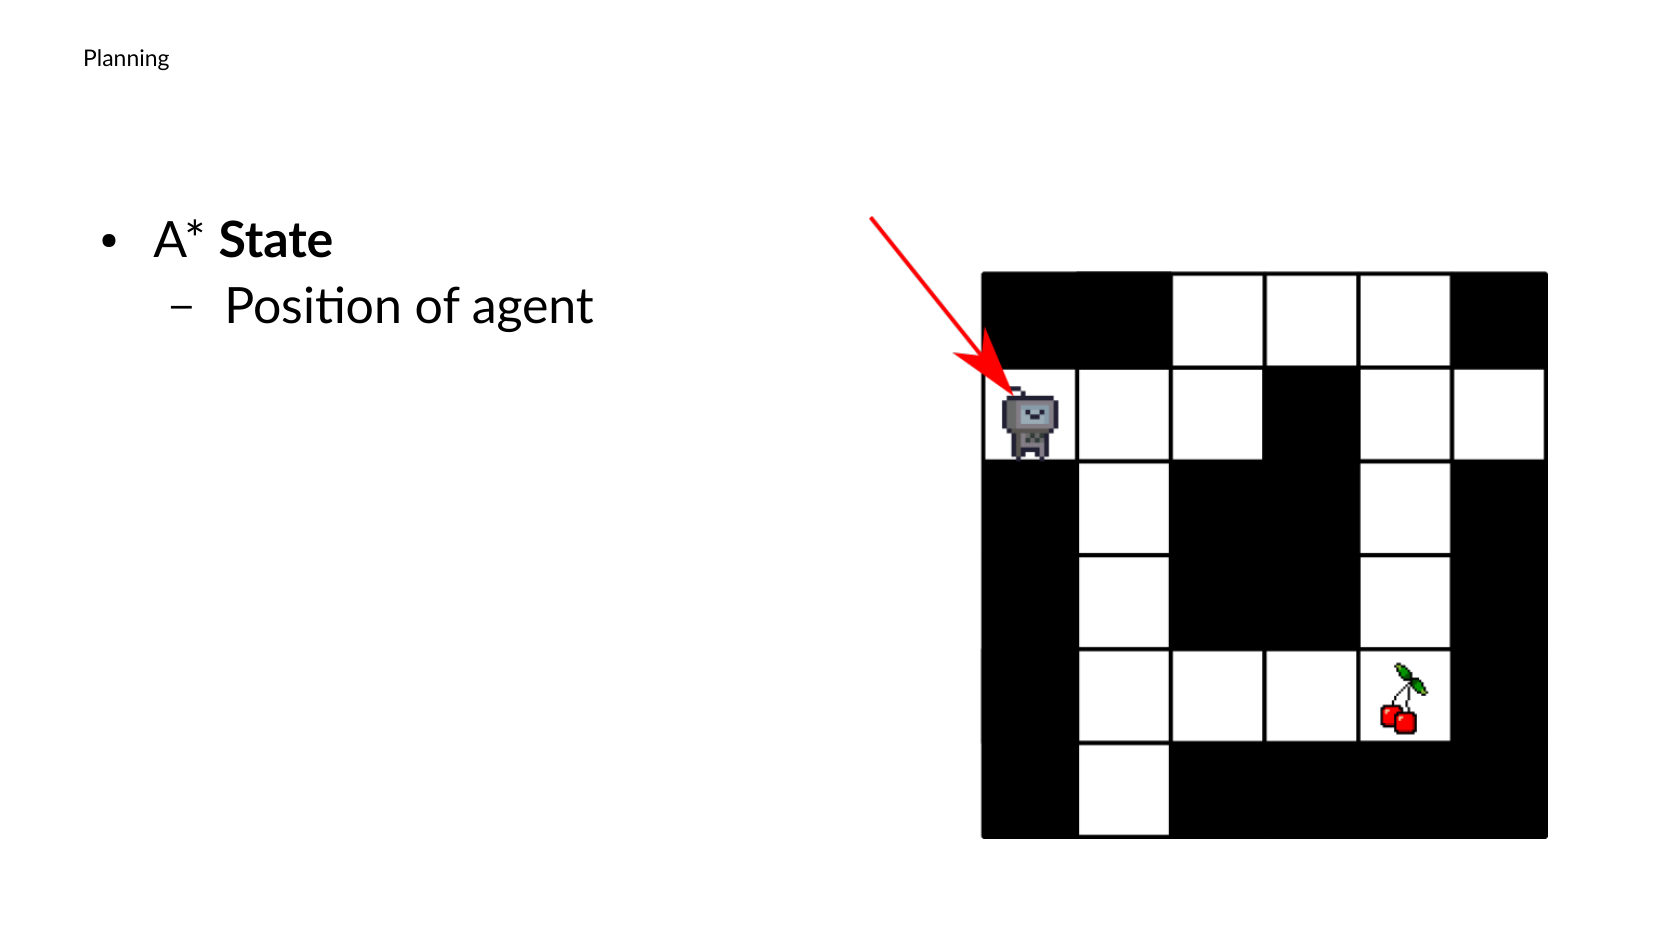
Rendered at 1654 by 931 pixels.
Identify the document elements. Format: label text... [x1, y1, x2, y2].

title Planning [83, 0, 1571, 119]
picture [869, 216, 1548, 839]
list A* State Position of agent [82, 217, 809, 839]
